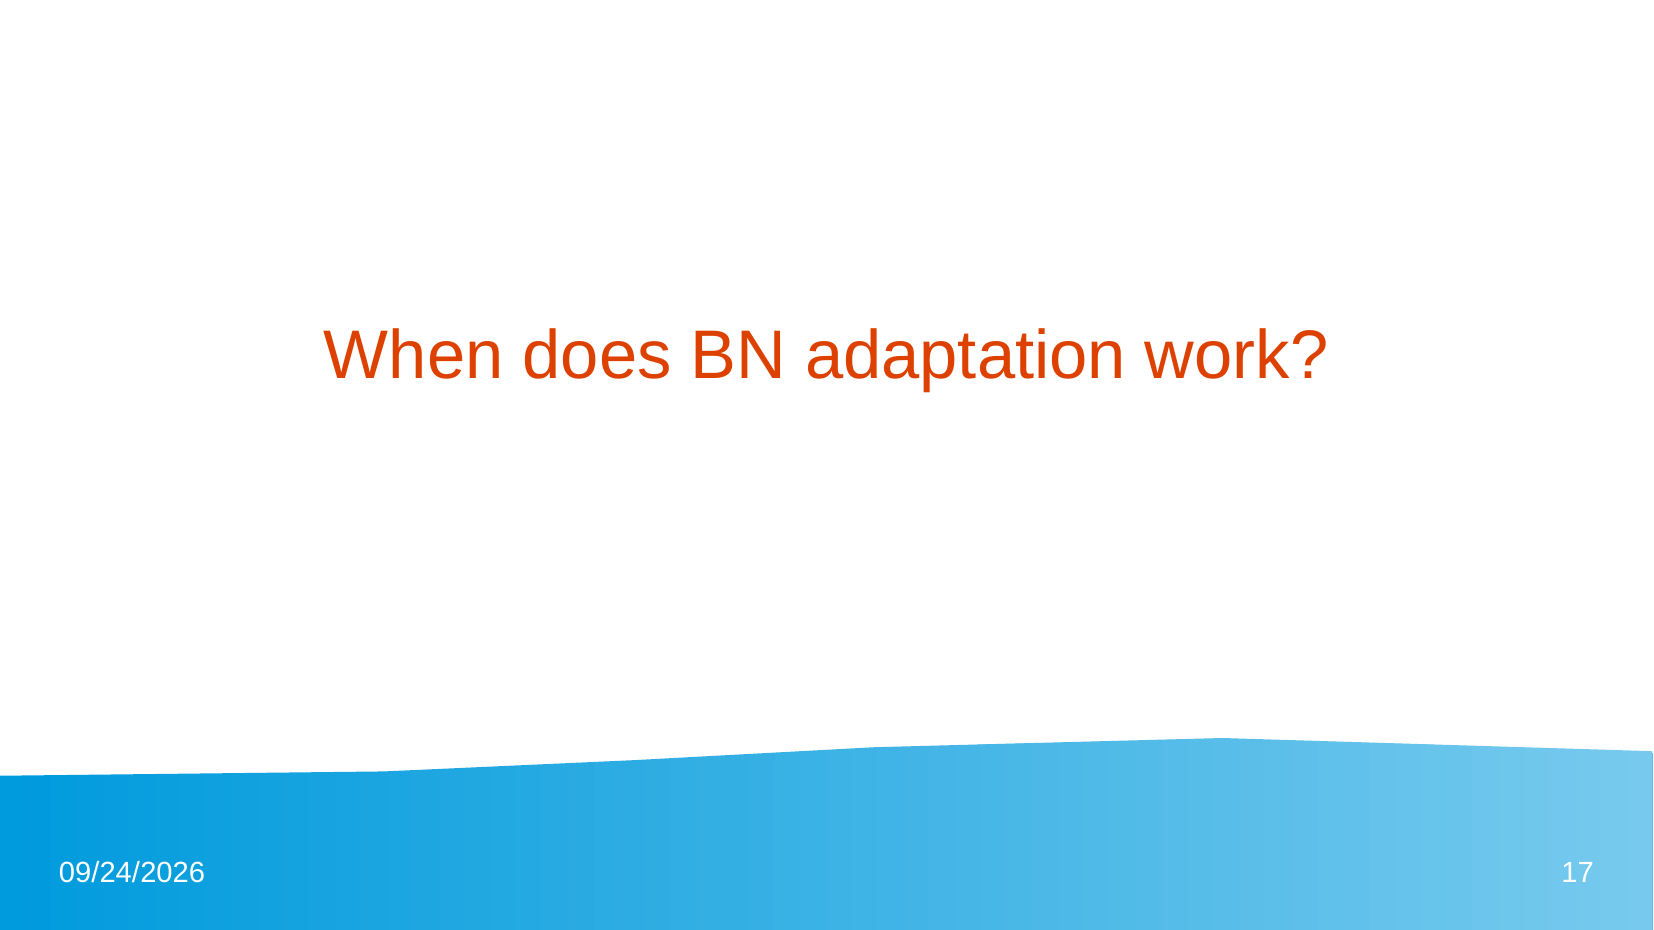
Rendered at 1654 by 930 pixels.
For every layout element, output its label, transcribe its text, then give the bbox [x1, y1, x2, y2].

title When does BN adaptation work? [219, 265, 1434, 443]
